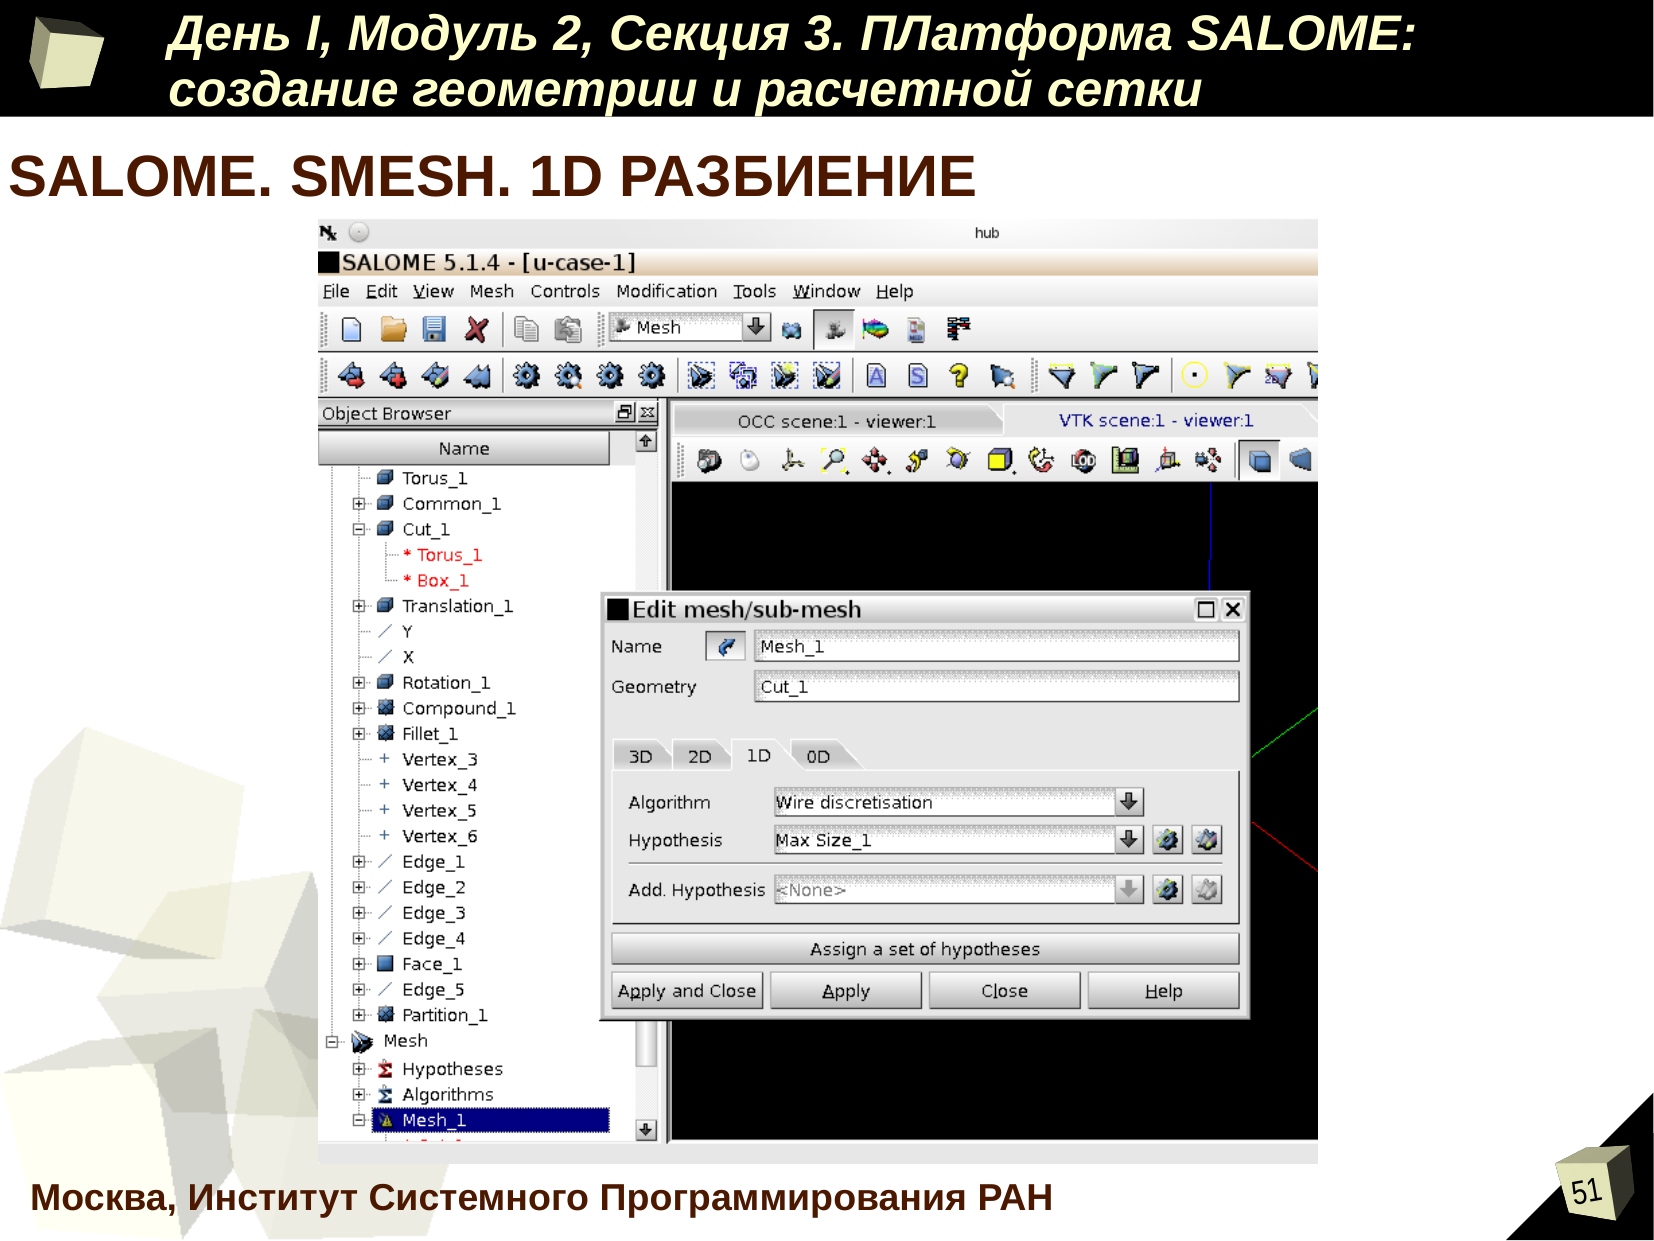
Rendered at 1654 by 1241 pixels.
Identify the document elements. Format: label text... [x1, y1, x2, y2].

text_box SALOME. SMESH. 1D РАЗБИЕНИЕ [0, 136, 1654, 217]
picture [464, 1193, 472, 1198]
picture [0, 218, 1318, 1241]
